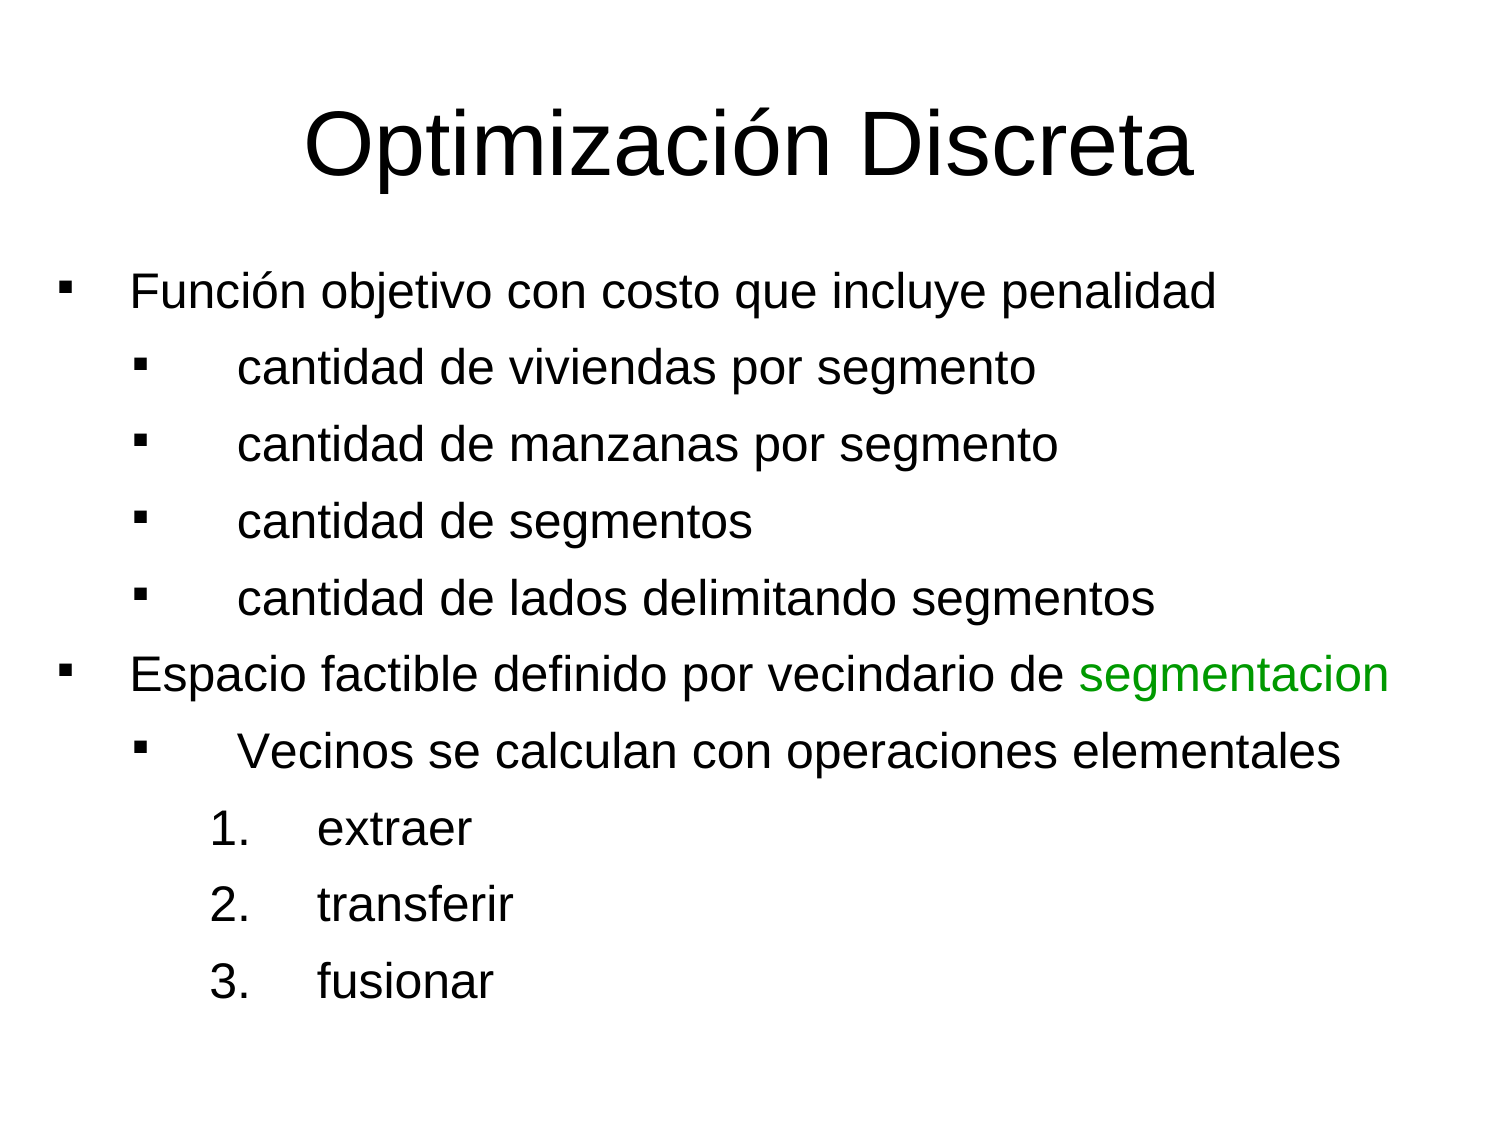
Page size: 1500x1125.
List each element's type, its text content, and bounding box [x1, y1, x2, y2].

subtitle Función objetivo con costo que incluye penalidad cantidad de viviendas por segmento cantidad de manzanas por segmento cantidad de segmentos cantidad de lados delimitando segmentos Espacio factible definido por vecindario de segmentacion Vecinos se calculan con operaciones elementales extraer transferir fusionar [59, 258, 1409, 1009]
title Optimización Discreta [74, 45, 1425, 233]
